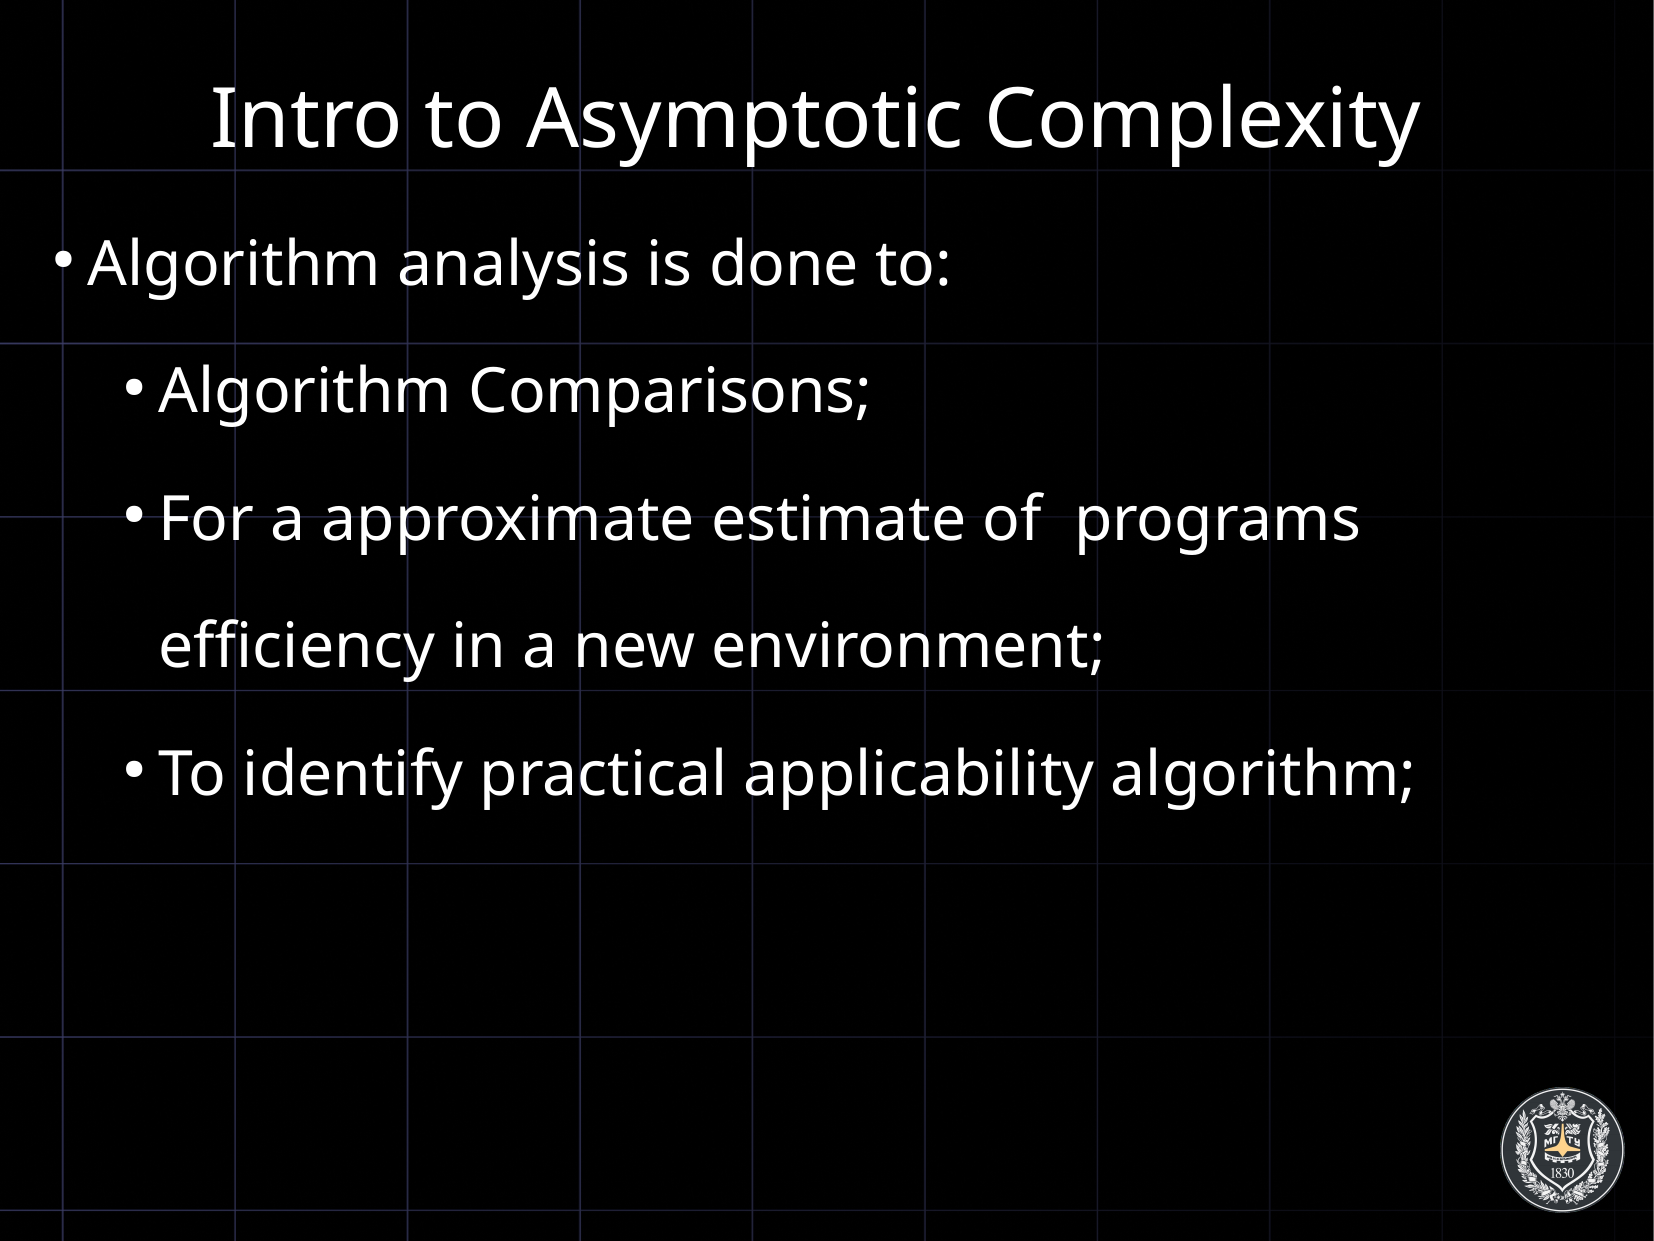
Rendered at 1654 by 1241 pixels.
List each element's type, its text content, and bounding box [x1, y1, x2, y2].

picture [0, 0, 1654, 1241]
title Intro to Asymptotic Complexity [82, 37, 1571, 168]
text_box Algorithm analysis is done to: Algorithm Comparisons; For a approximate estimate of programs efficiency in a new environment; To identify practical applicability algorithm; [37, 168, 1576, 1241]
